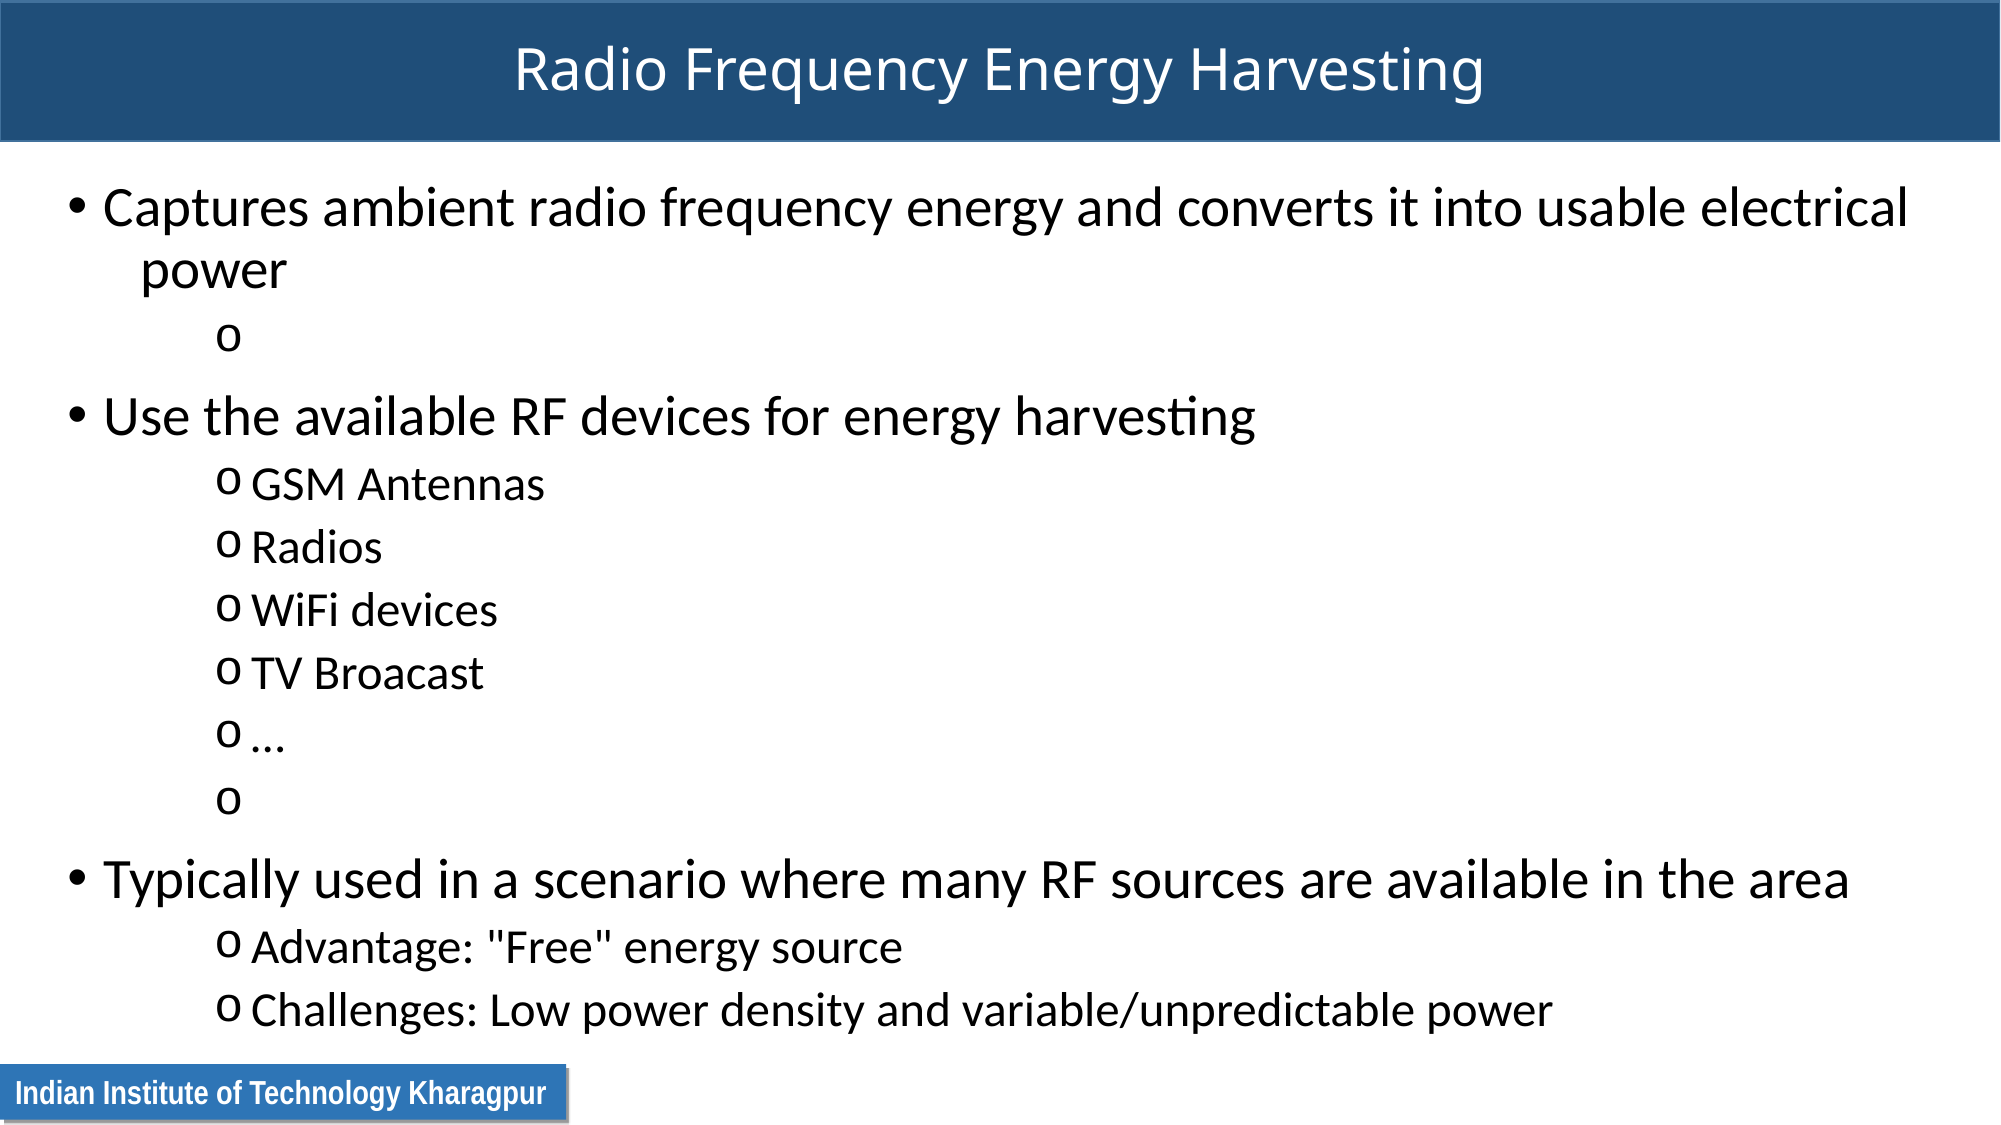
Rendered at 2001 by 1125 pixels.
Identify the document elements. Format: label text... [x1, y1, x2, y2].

list Captures ambient radio frequency energy and converts it into usable electrical power Use the available RF devices for energy harvesting GSM Antennas Radios WiFi devices TV Broacast … Typically used in a scenario where many RF sources are available in the area Advantage: "Free" energy source Challenges: Low power density and variable/unpredictable power [52, 169, 1948, 1048]
title Radio Frequency Energy Harvesting [0, 1, 2000, 141]
